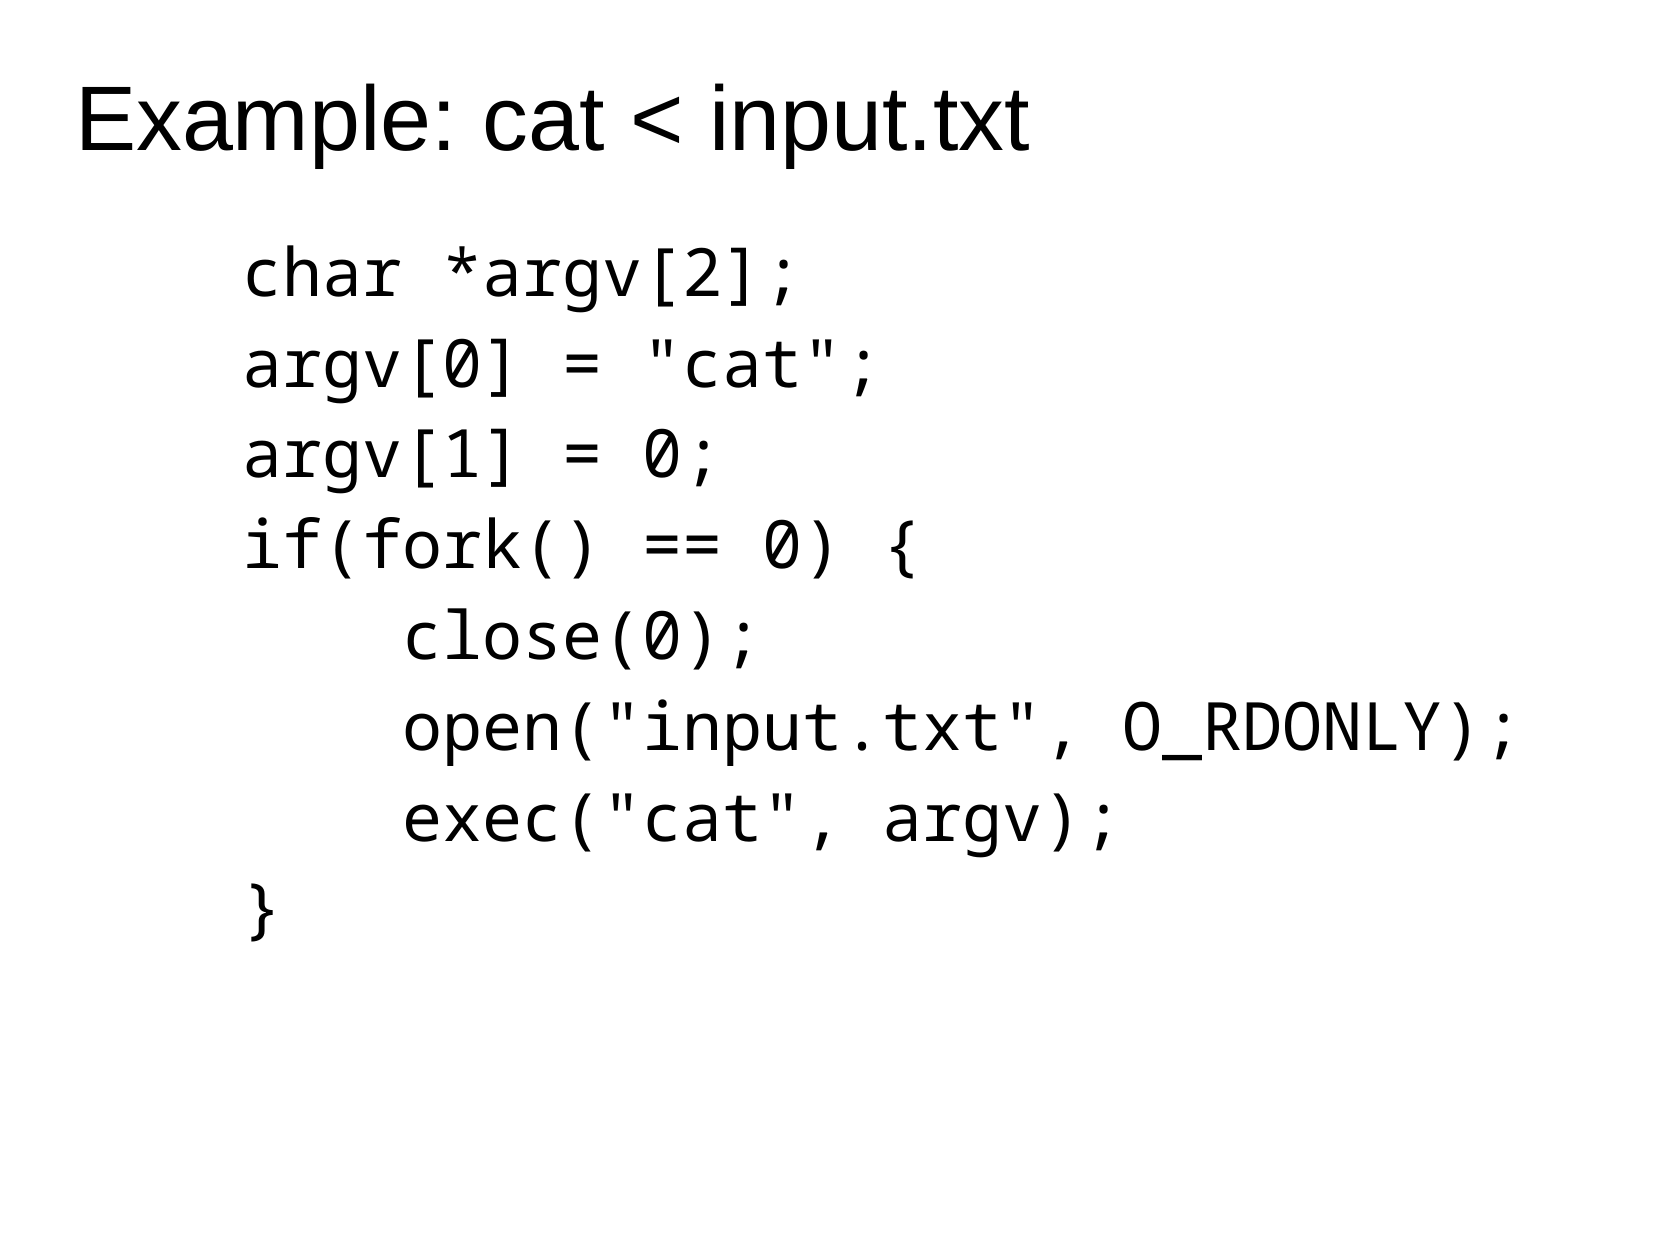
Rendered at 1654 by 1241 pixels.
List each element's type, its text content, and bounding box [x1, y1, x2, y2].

list char *argv[2]; argv[0] = "cat"; argv[1] = 0; if(fork() == 0) { close(0); open("input.txt", O_RDONLY); exec("cat", argv); } [82, 225, 1571, 1163]
title Example: cat < input.txt [75, 49, 1538, 188]
